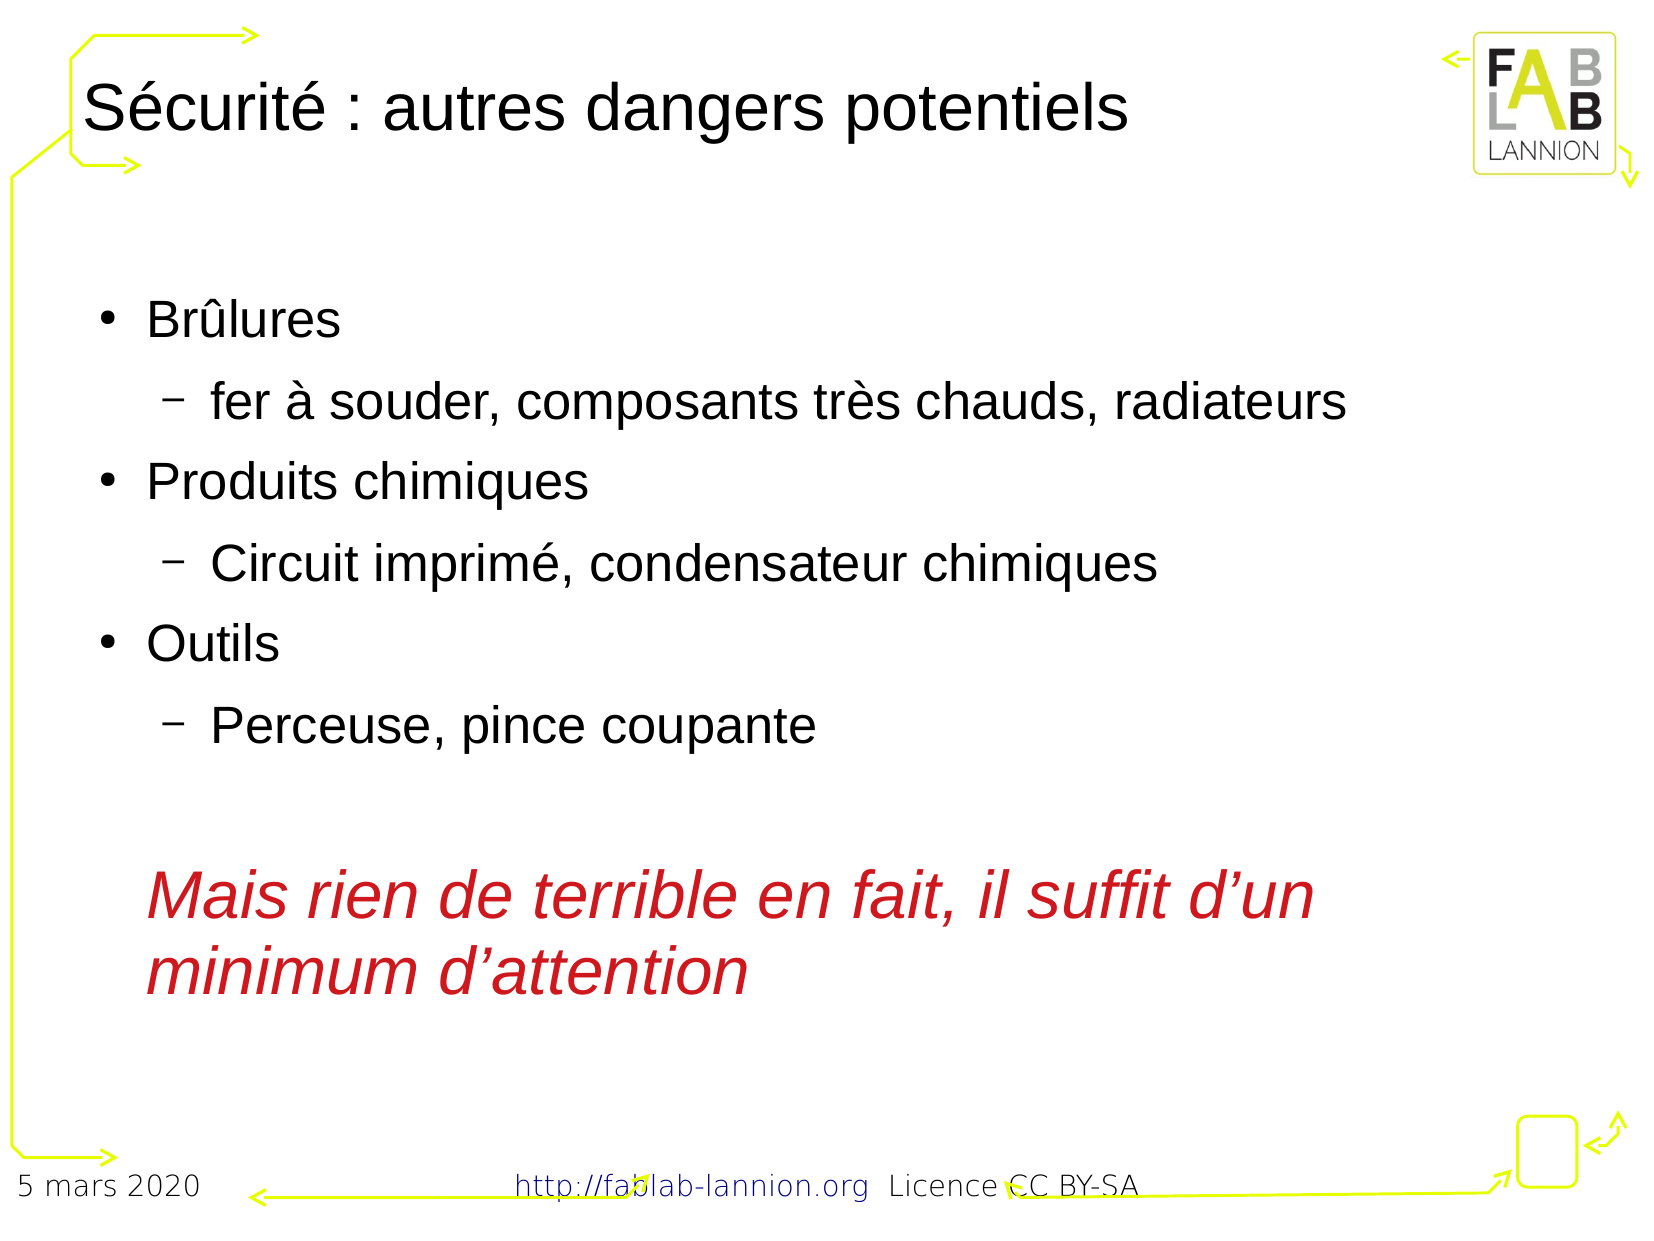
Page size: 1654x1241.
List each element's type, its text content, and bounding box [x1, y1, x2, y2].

title Sécurité : autres dangers potentiels [82, 49, 1441, 166]
list Brûlures fer à souder, composants très chauds, radiateurs Produits chimiques Circuit imprimé, condensateur chimiques Outils Perceuse, pince coupante Mais rien de terrible en fait, il suffit d’un minimum d’attention [82, 290, 1571, 1010]
picture [1470, 29, 1619, 178]
